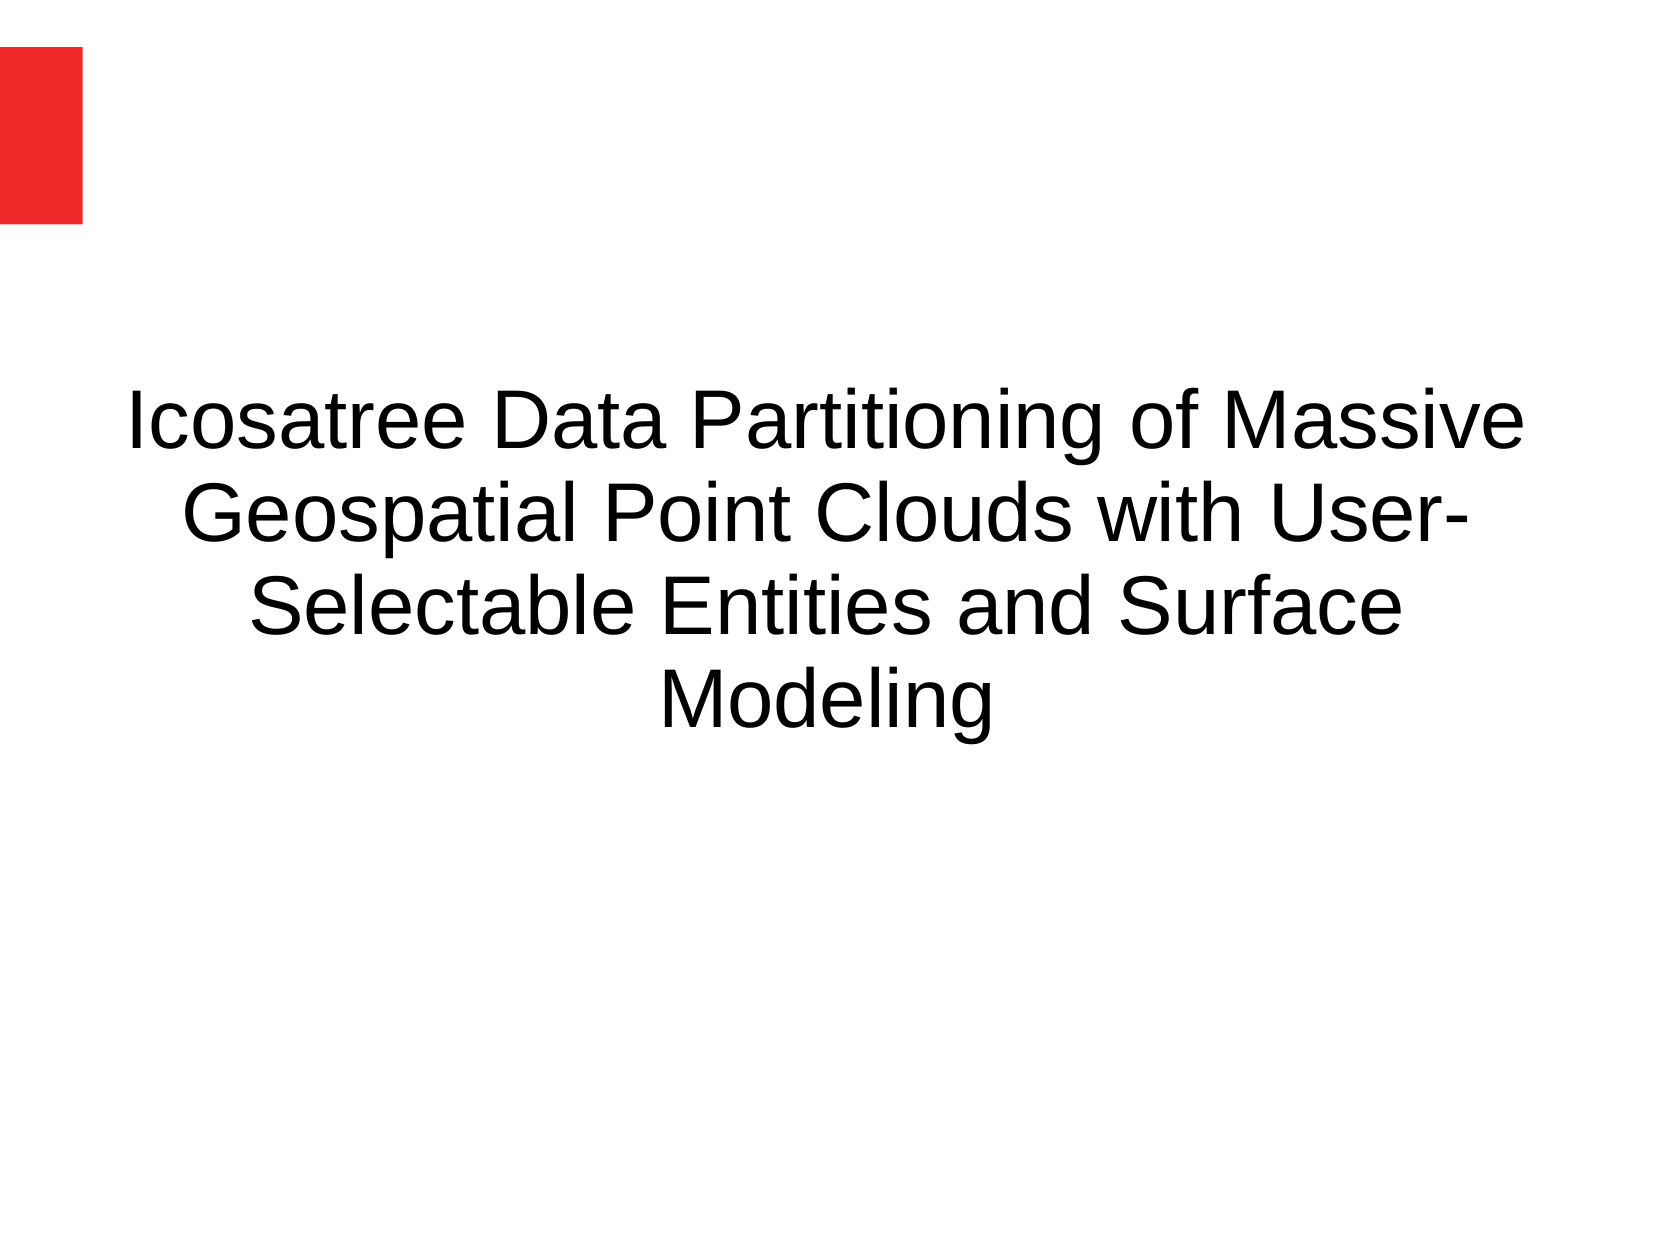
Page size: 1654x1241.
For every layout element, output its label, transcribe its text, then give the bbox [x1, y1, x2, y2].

subtitle Icosatree Data Partitioning of Massive Geospatial Point Clouds with User-Selectable Entities and Surface Modeling [118, 45, 1536, 1074]
